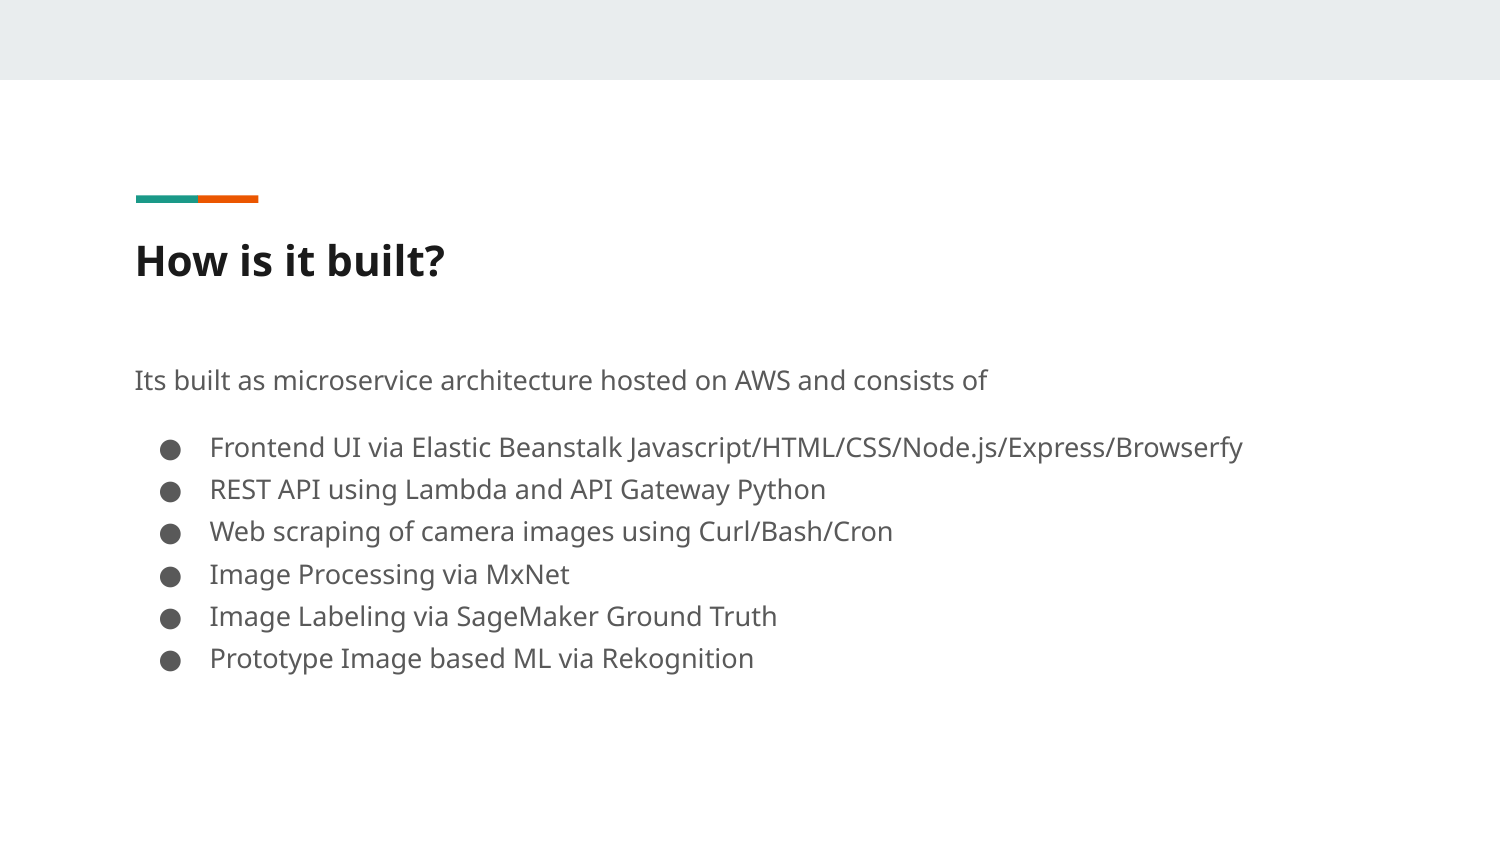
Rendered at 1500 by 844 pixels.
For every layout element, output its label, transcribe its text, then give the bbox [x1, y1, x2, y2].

title How is it built? [119, 216, 1381, 305]
list Its built as microservice architecture hosted on AWS and consists of Frontend UI via Elastic Beanstalk Javascript/HTML/CSS/Node.js/Express/Browserfy REST API using Lambda and API Gateway Python Web scraping of camera images using Curl/Bash/Cron Image Processing via MxNet Image Labeling via SageMaker Ground Truth Prototype Image based ML via Rekognition [119, 341, 1381, 712]
